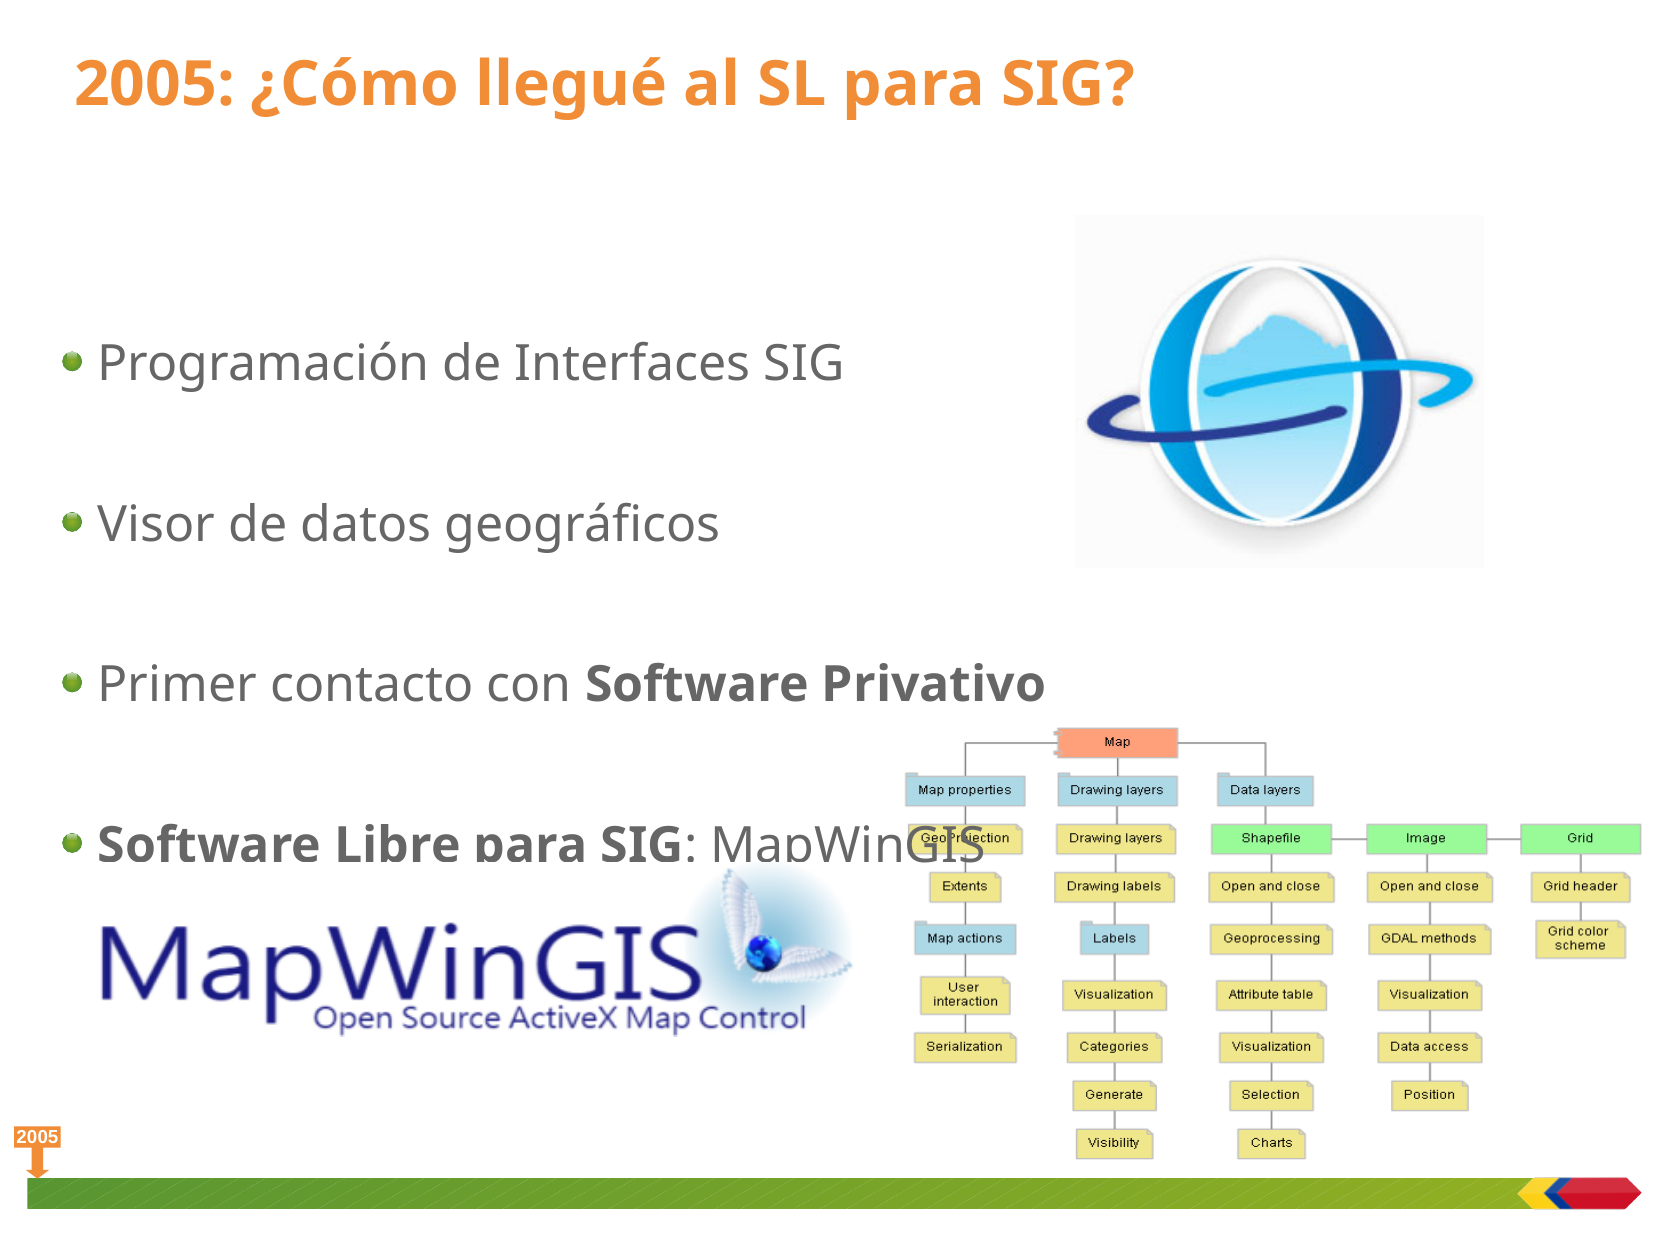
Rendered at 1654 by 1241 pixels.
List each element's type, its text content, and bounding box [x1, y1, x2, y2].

picture [49, 862, 890, 1037]
text_box [27, 1178, 1532, 1209]
picture [900, 723, 1646, 1241]
text_box 2005 [14, 1126, 61, 1179]
title 2005: ¿Cómo llegué al SL para SIG? [74, 45, 1583, 118]
text_box Programación de Interfaces SIG Visor de datos geográficos Primer contacto con Software Privativo Software Libre para SIG: MapWinGIS ¡Varias ventajas comparativas! [46, 159, 1605, 996]
picture [1075, 215, 1484, 568]
